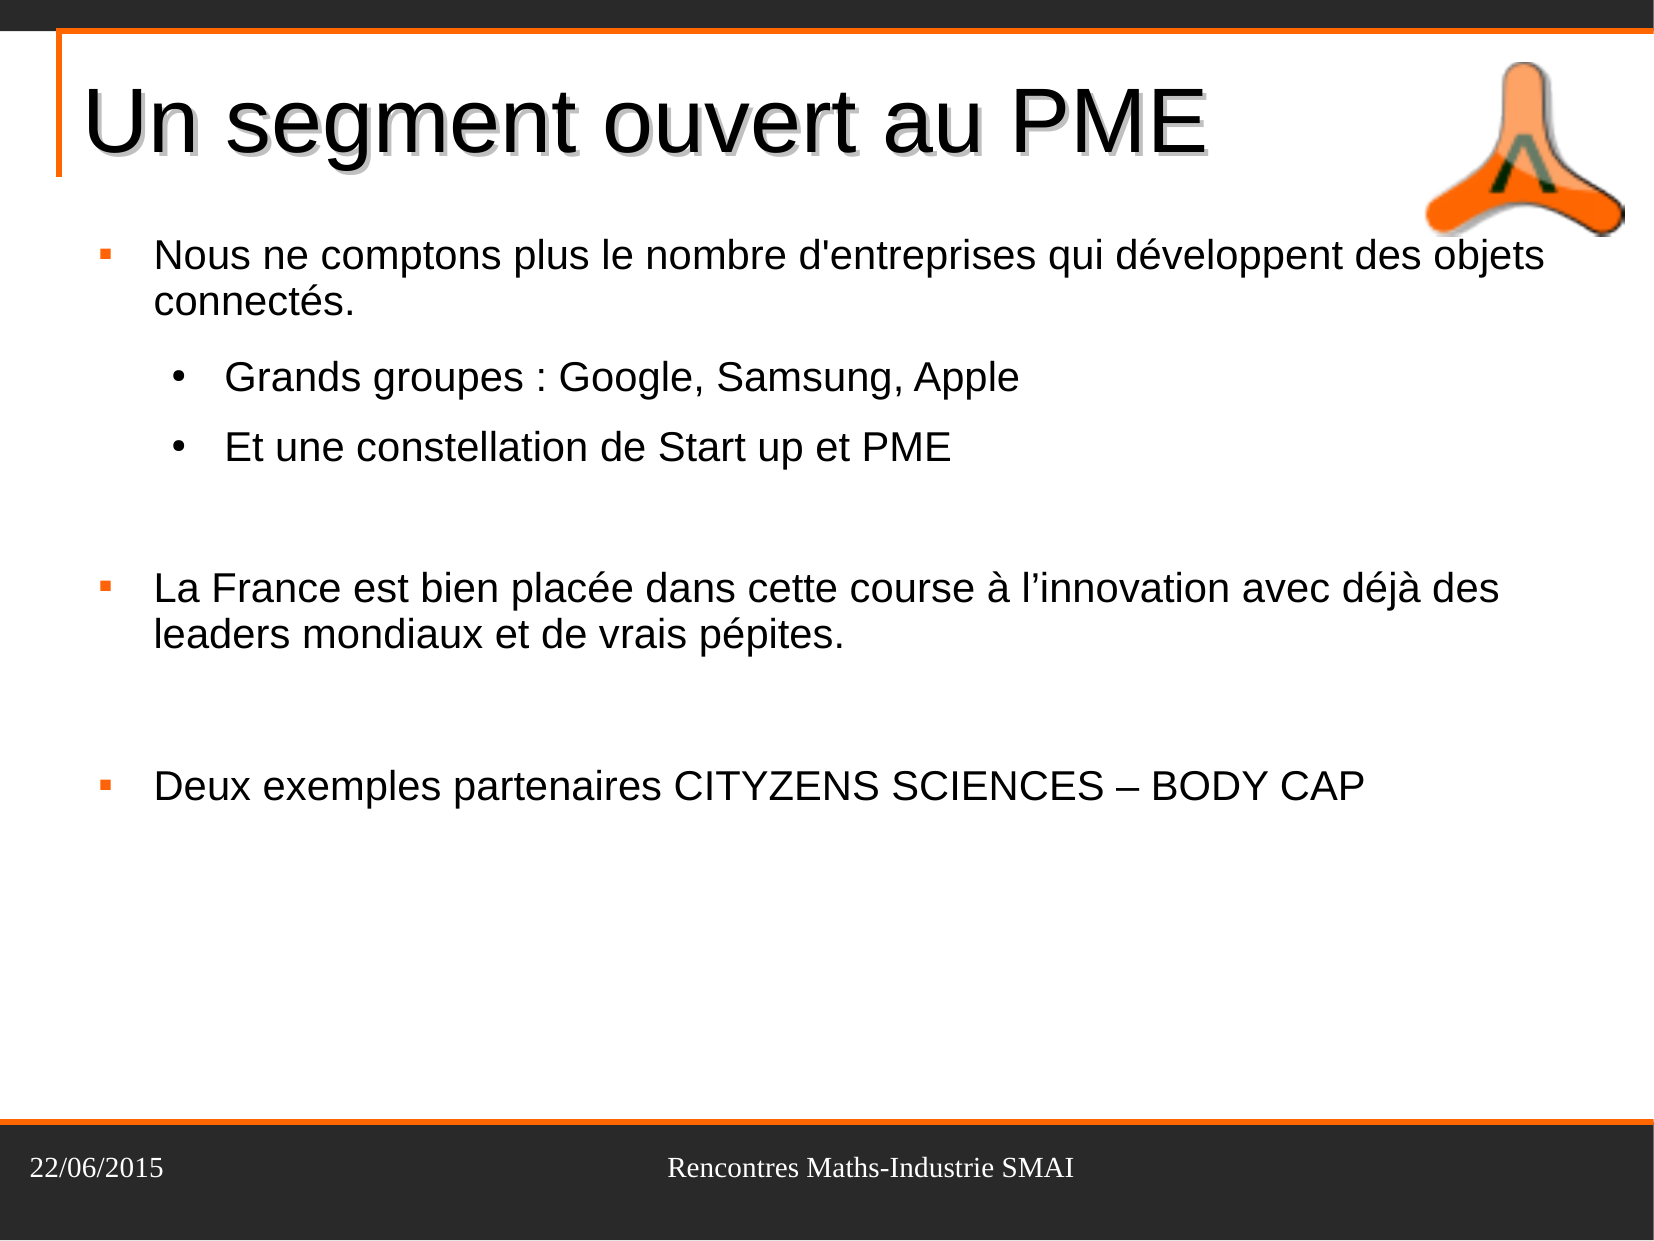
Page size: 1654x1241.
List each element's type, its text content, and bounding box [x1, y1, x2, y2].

list Nous ne comptons plus le nombre d'entreprises qui développent des objets connectés. Grands groupes : Google, Samsung, Apple Et une constellation de Start up et PME La France est bien placée dans cette course à l’innovation avec déjà des leaders mondiaux et de vrais pépites. Deux exemples partenaires CITYZENS SCIENCES – BODY CAP [82, 231, 1571, 1109]
title Un segment ouvert au PME [82, 49, 1418, 192]
picture [1424, 62, 1625, 237]
